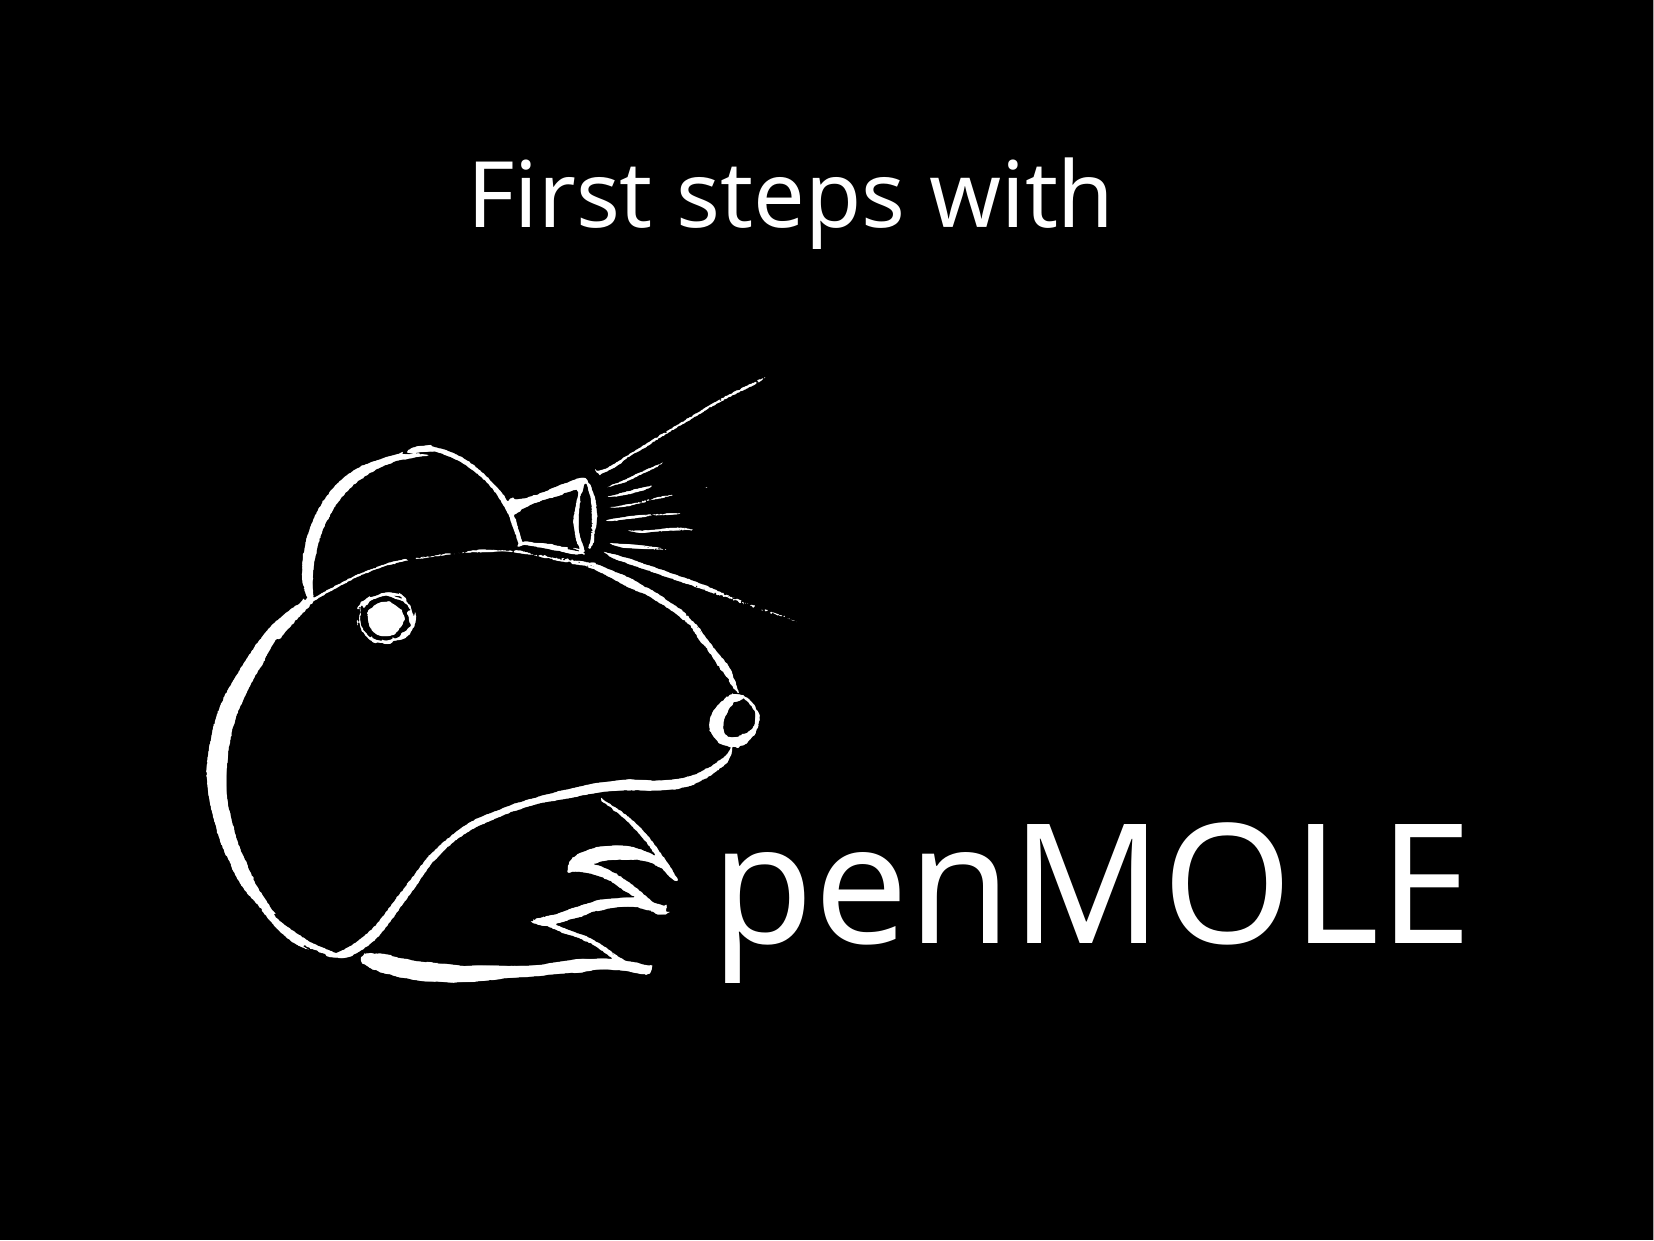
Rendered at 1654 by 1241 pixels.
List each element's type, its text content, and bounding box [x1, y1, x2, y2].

picture [206, 377, 797, 983]
text_box penMOLE [696, 758, 1512, 1043]
title First steps with [47, 88, 1536, 296]
